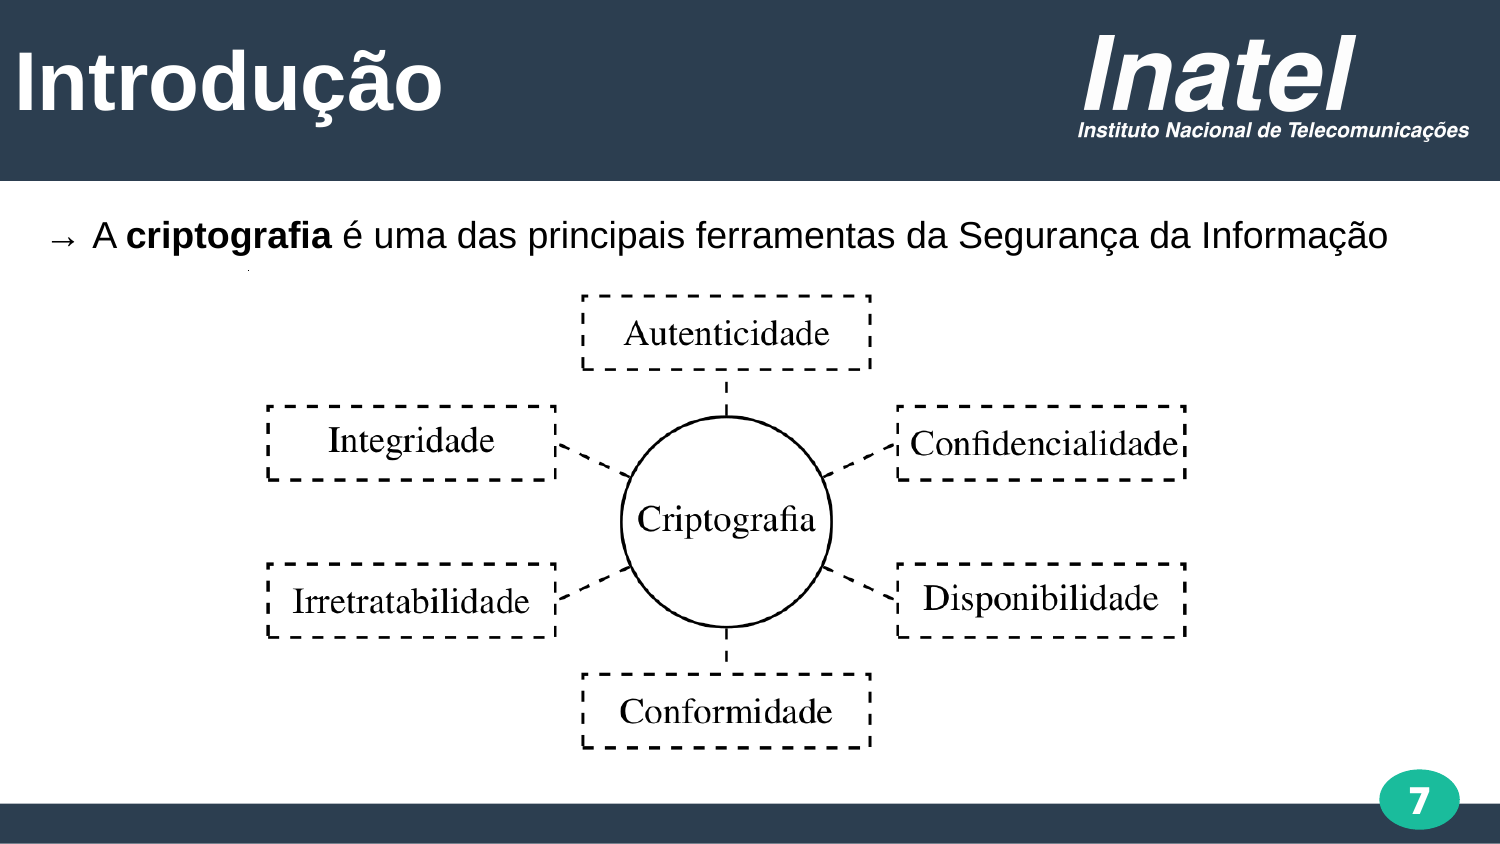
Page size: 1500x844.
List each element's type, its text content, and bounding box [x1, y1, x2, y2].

picture [248, 270, 1205, 762]
text_box → A criptografia é uma das principais ferramentas da Segurança da Informação [29, 206, 1441, 306]
text_box Introdução [0, 27, 1063, 136]
picture [1078, 35, 1469, 142]
